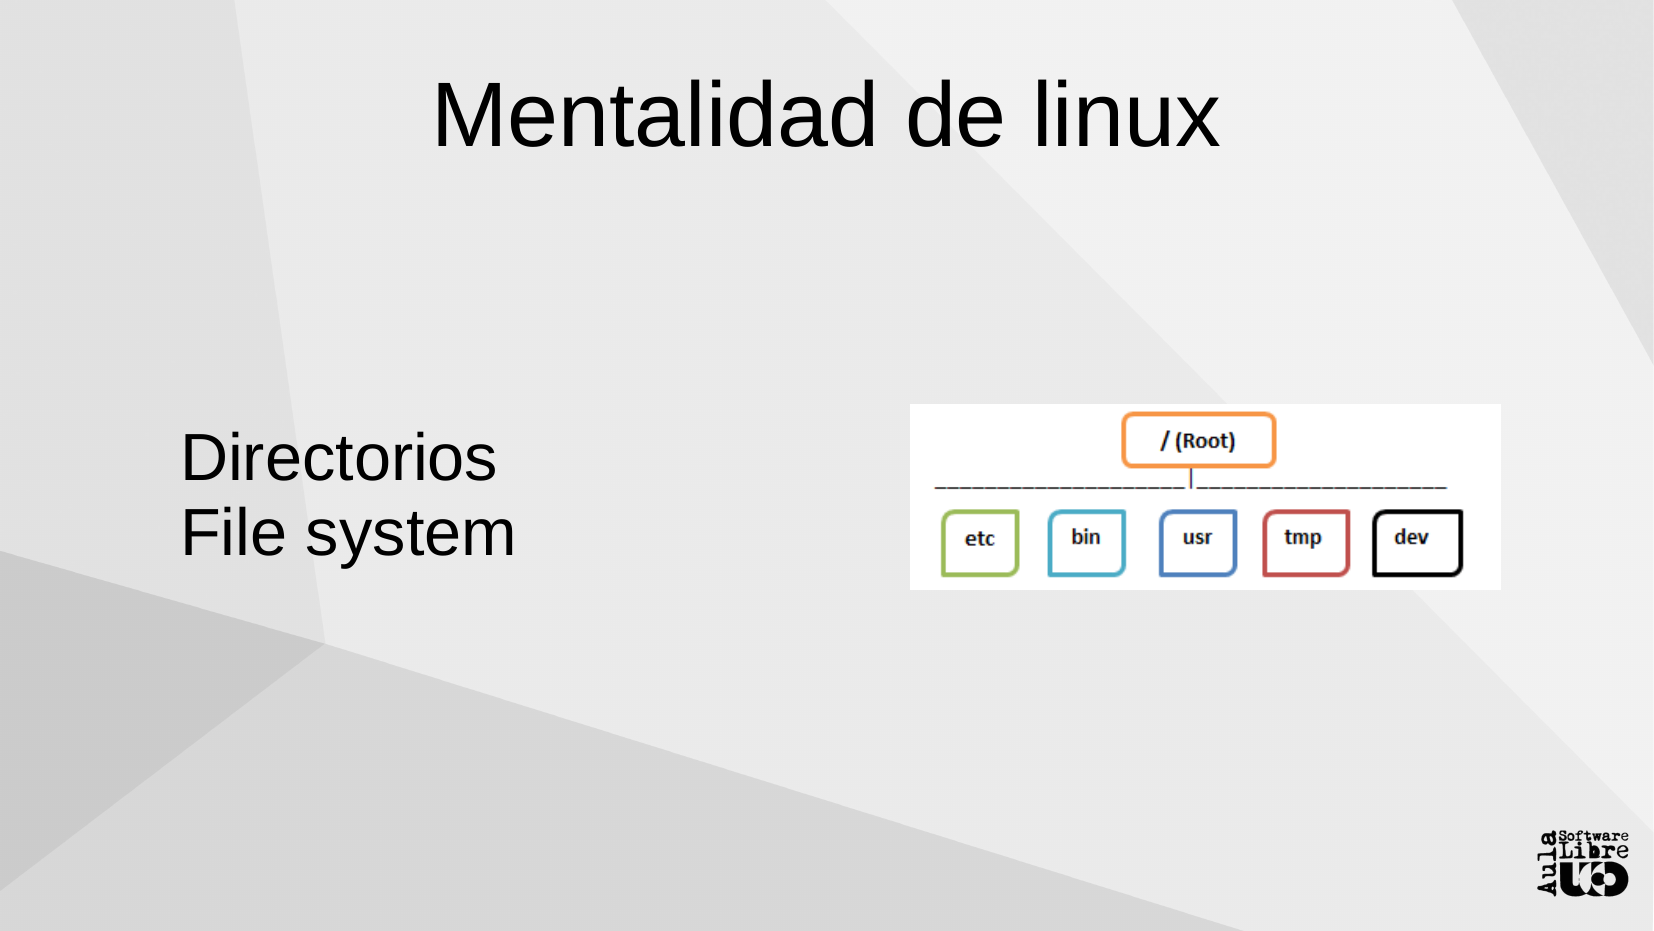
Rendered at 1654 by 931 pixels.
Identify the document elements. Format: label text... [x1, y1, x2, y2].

subtitle Directorios File system [180, 240, 676, 751]
title Mentalidad de linux [82, 37, 1571, 193]
picture [0, 0, 1654, 931]
